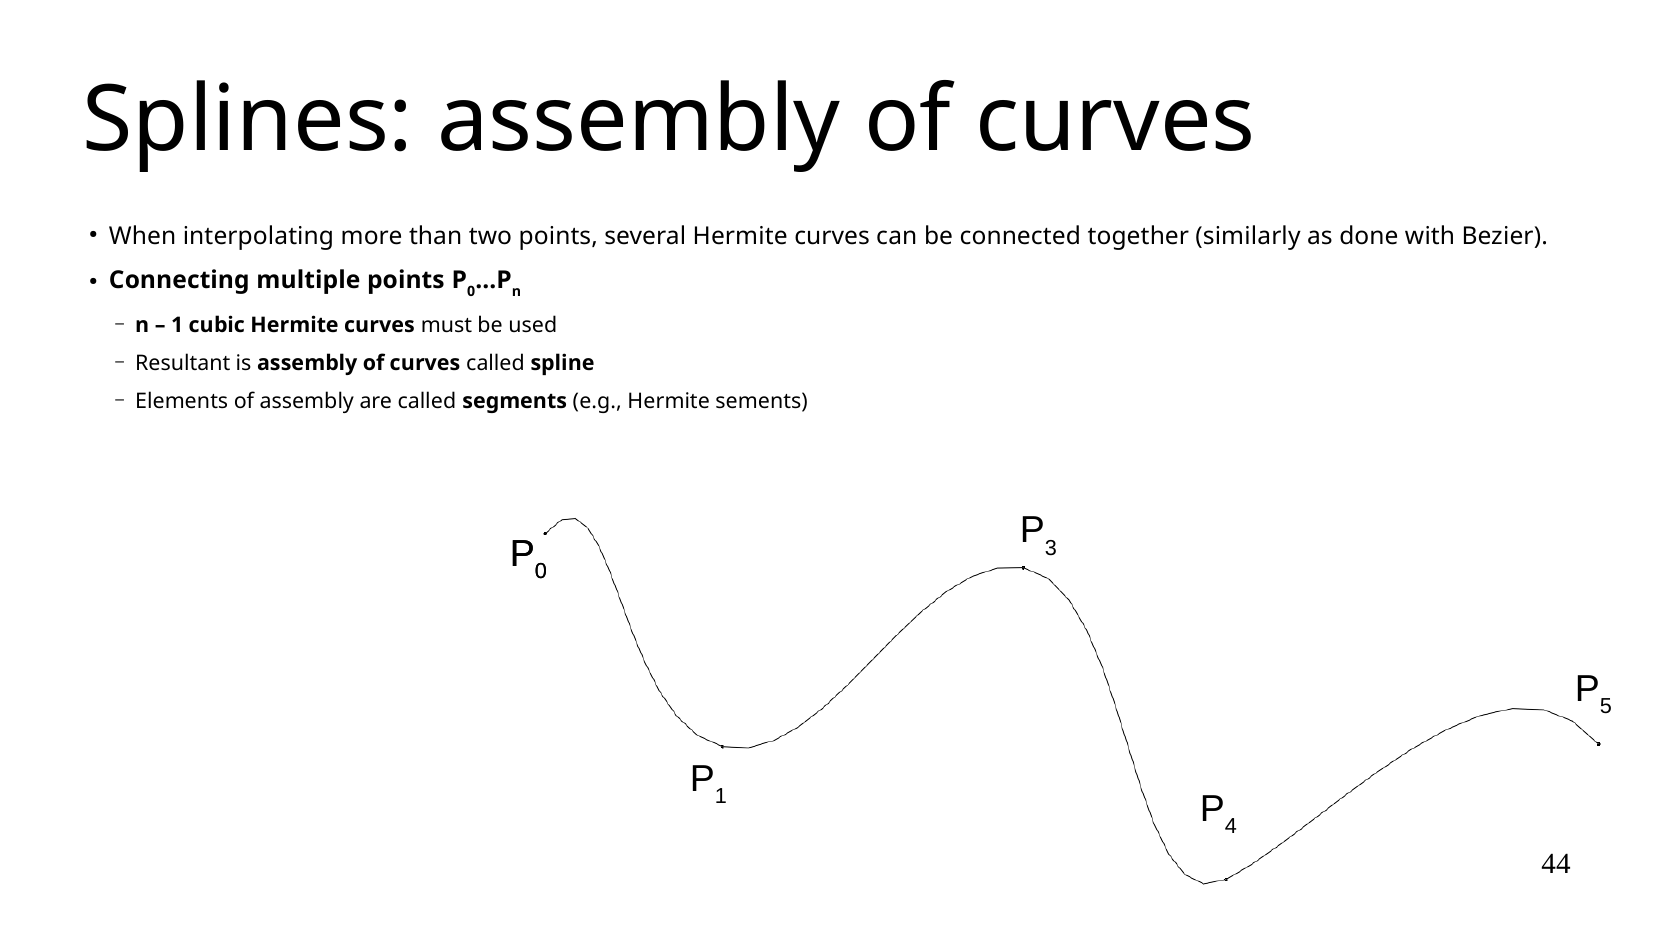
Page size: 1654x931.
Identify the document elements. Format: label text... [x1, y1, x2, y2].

text_box P4 [1185, 780, 1276, 879]
text_box P0 [495, 525, 586, 624]
list When interpolating more than two points, several Hermite curves can be connected together (similarly as done with Bezier). Connecting multiple points P0...Pn n – 1 cubic Hermite curves must be used Resultant is assembly of curves called spline Elements of assembly are called segments (e.g., Hermite sements) [82, 217, 270, 451]
title Splines: assembly of curves [82, 37, 1571, 193]
text_box P5 [1560, 660, 1651, 759]
text_box P3 [1005, 501, 1096, 601]
picture [270, 194, 1654, 931]
text_box P1 [675, 750, 766, 849]
